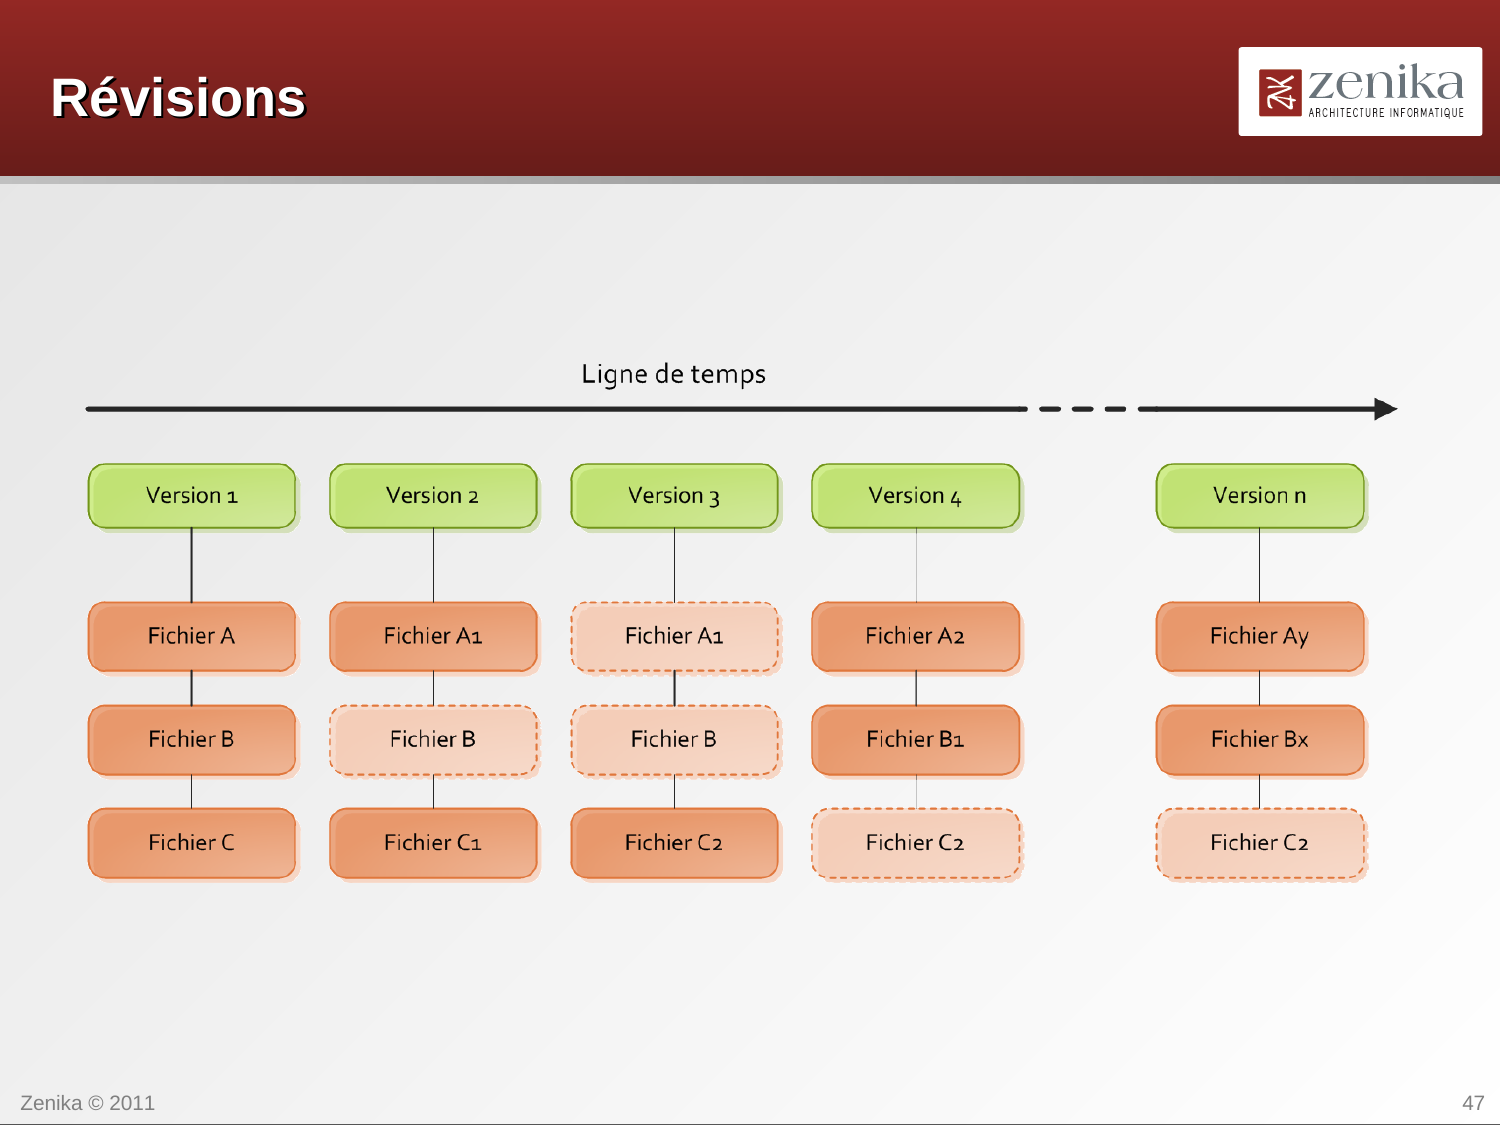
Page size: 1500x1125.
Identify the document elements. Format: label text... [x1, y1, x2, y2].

picture [85, 352, 1398, 883]
picture [1257, 58, 1464, 125]
title Révisions [50, 22, 1206, 172]
